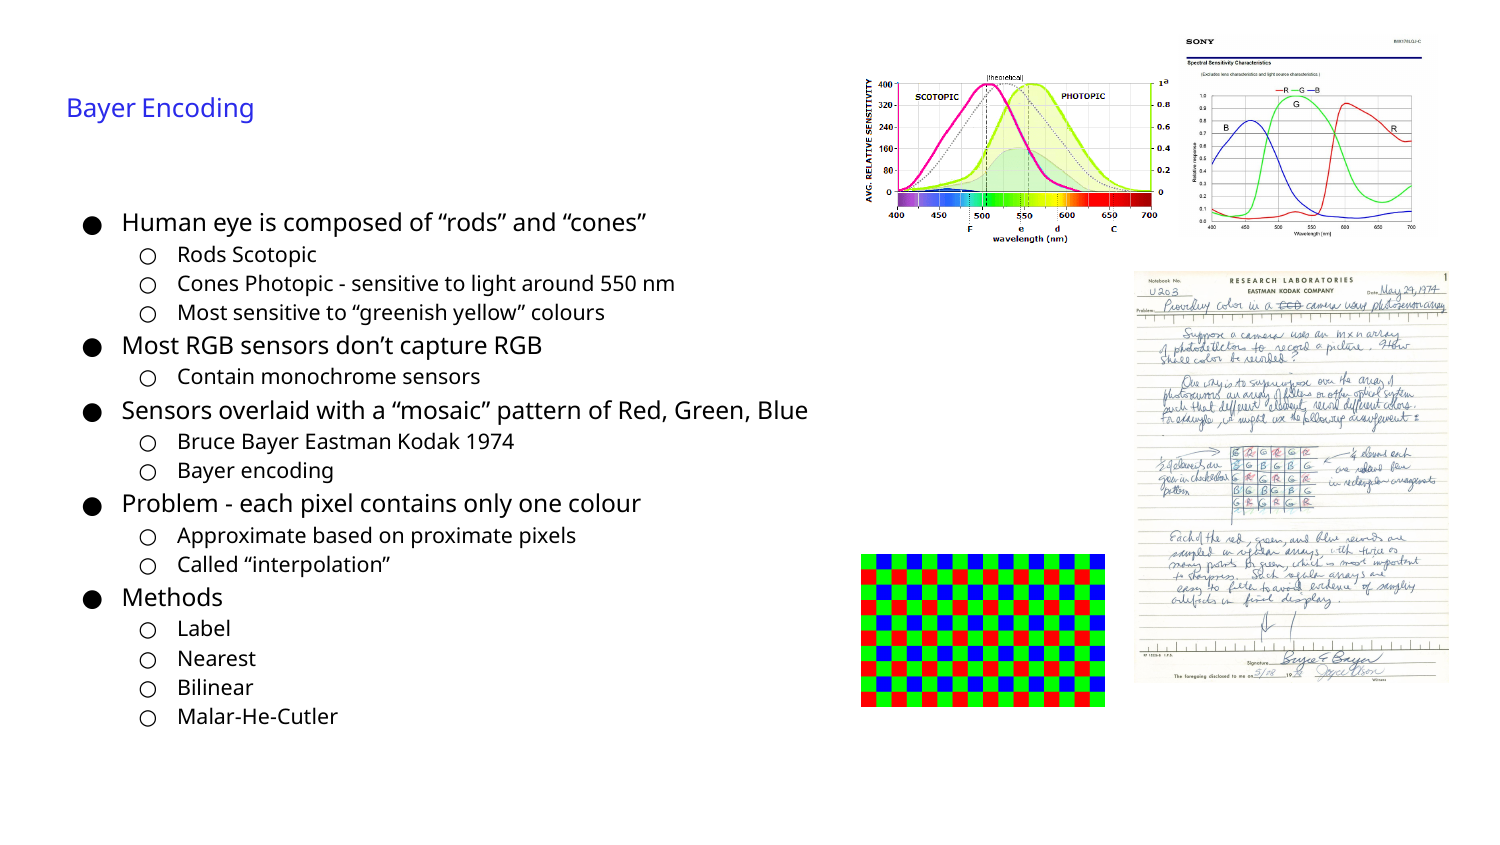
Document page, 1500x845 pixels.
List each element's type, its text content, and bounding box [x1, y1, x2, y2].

list Human eye is composed of “rods” and “cones” Rods Scotopic Cones Photopic - sensitive to light around 550 nm Most sensitive to “greenish yellow” colours Most RGB sensors don’t capture RGB Contain monochrome sensors Sensors overlaid with a “mosaic” pattern of Red, Green, Blue Bruce Bayer Eastman Kodak 1974 Bayer encoding Problem - each pixel contains only one colour Approximate based on proximate pixels Called “interpolation” Methods Label Nearest Bilinear Malar-He-Cutler [51, 189, 1449, 755]
picture [861, 34, 1438, 189]
title Bayer Encoding [51, 73, 475, 168]
